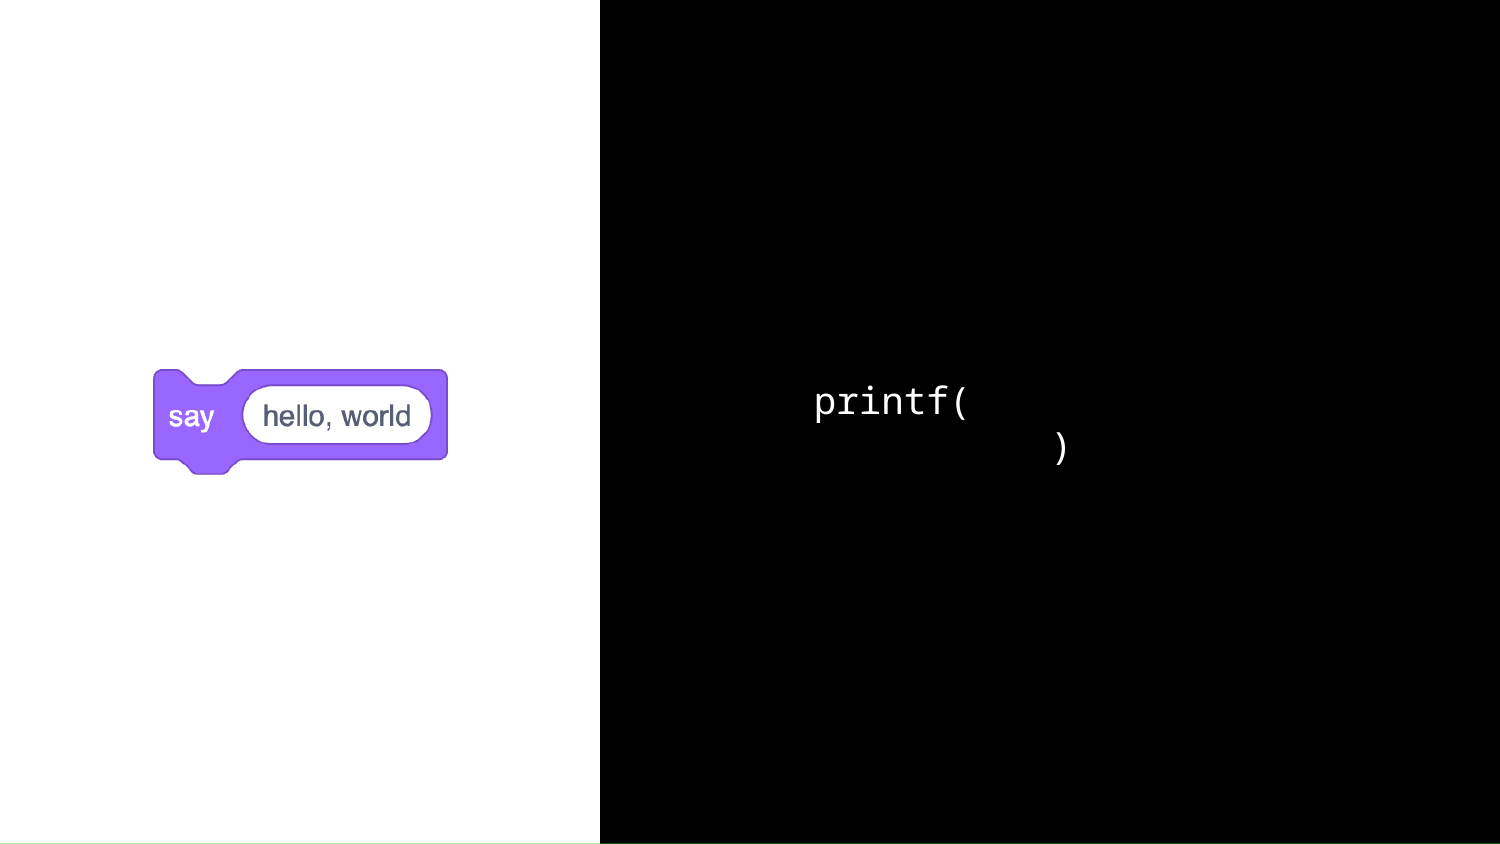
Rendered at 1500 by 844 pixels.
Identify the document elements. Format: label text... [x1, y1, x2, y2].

picture [150, 368, 450, 476]
text_box [0, 0, 1500, 844]
text_box printf("hello, world\n"); [774, 321, 1326, 523]
